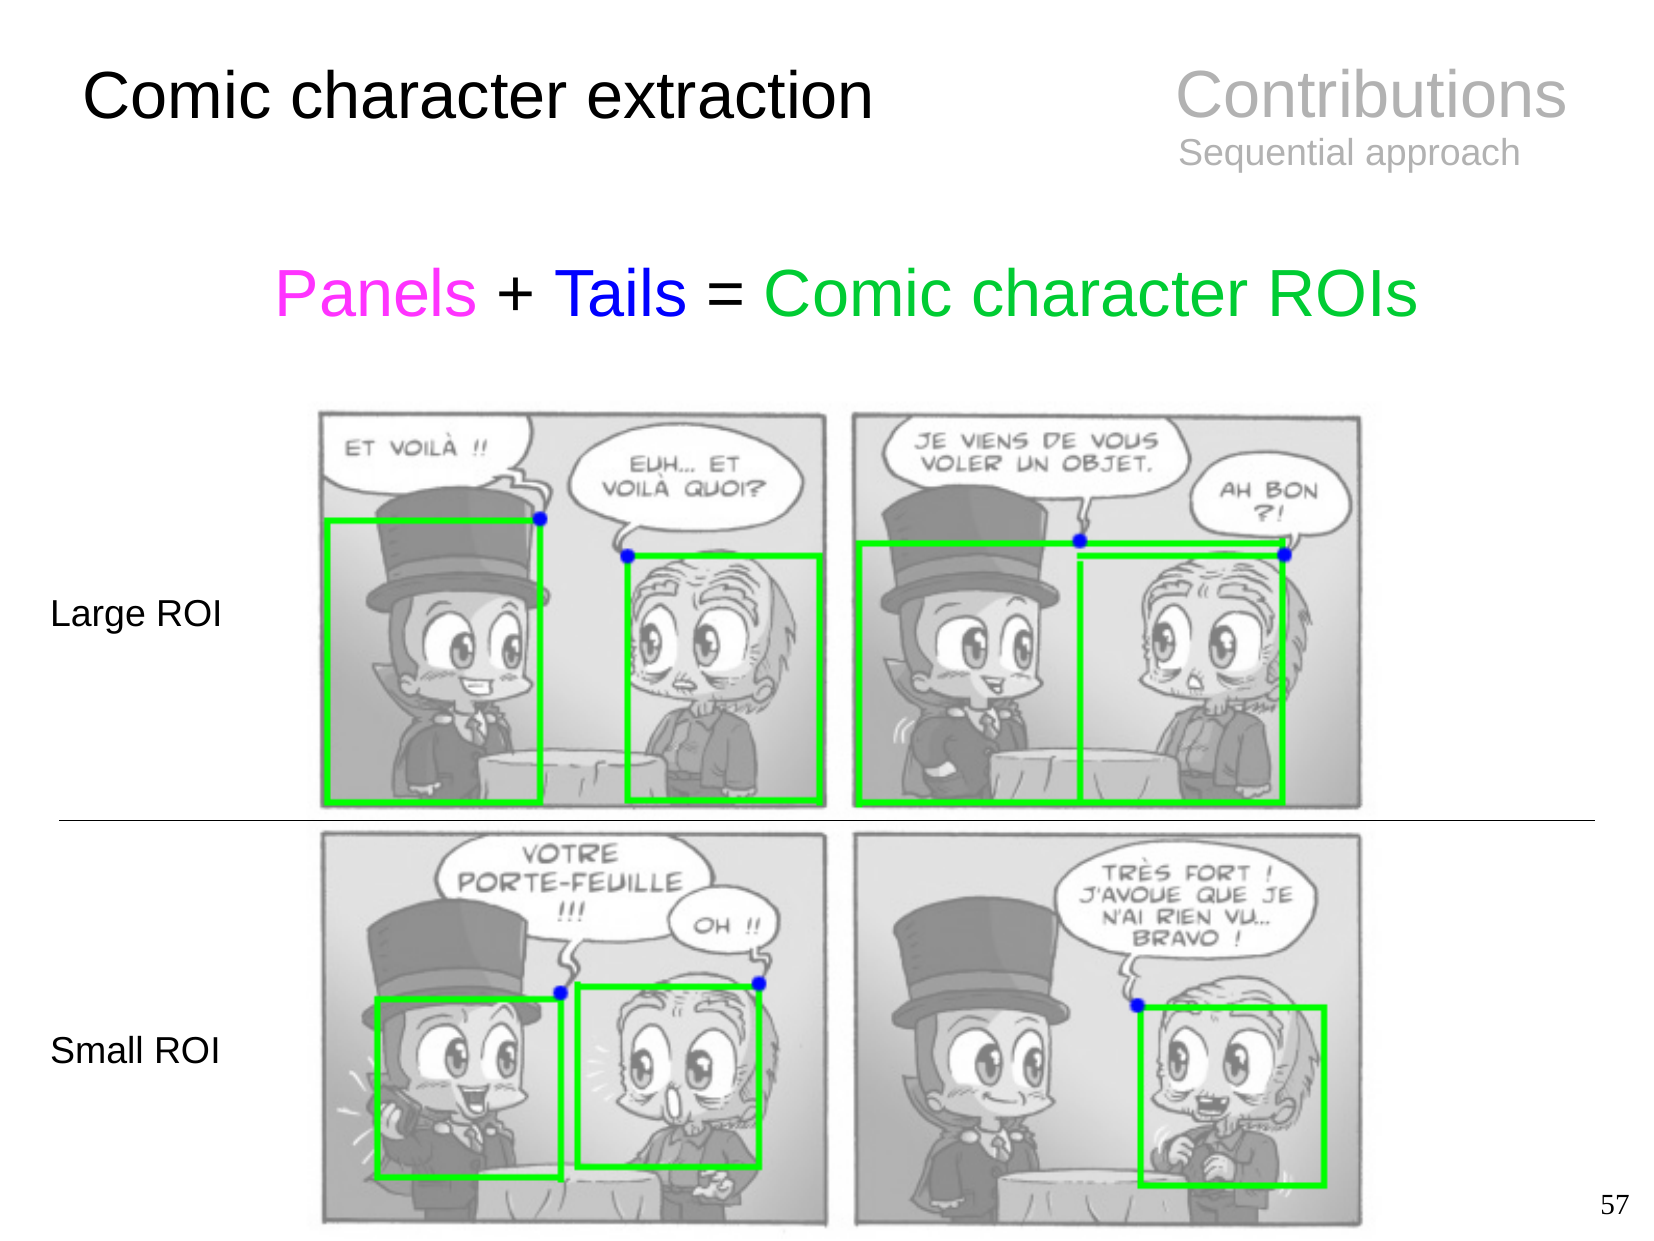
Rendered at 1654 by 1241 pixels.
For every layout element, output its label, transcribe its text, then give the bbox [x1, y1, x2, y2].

text_box Large ROI [35, 584, 306, 642]
text_box Panels + Tails = Comic character ROIs [259, 248, 1512, 338]
picture [306, 400, 1382, 820]
text_box Small ROI [35, 1021, 306, 1079]
title Comic character extraction [82, 49, 1571, 142]
picture [306, 821, 1382, 1239]
